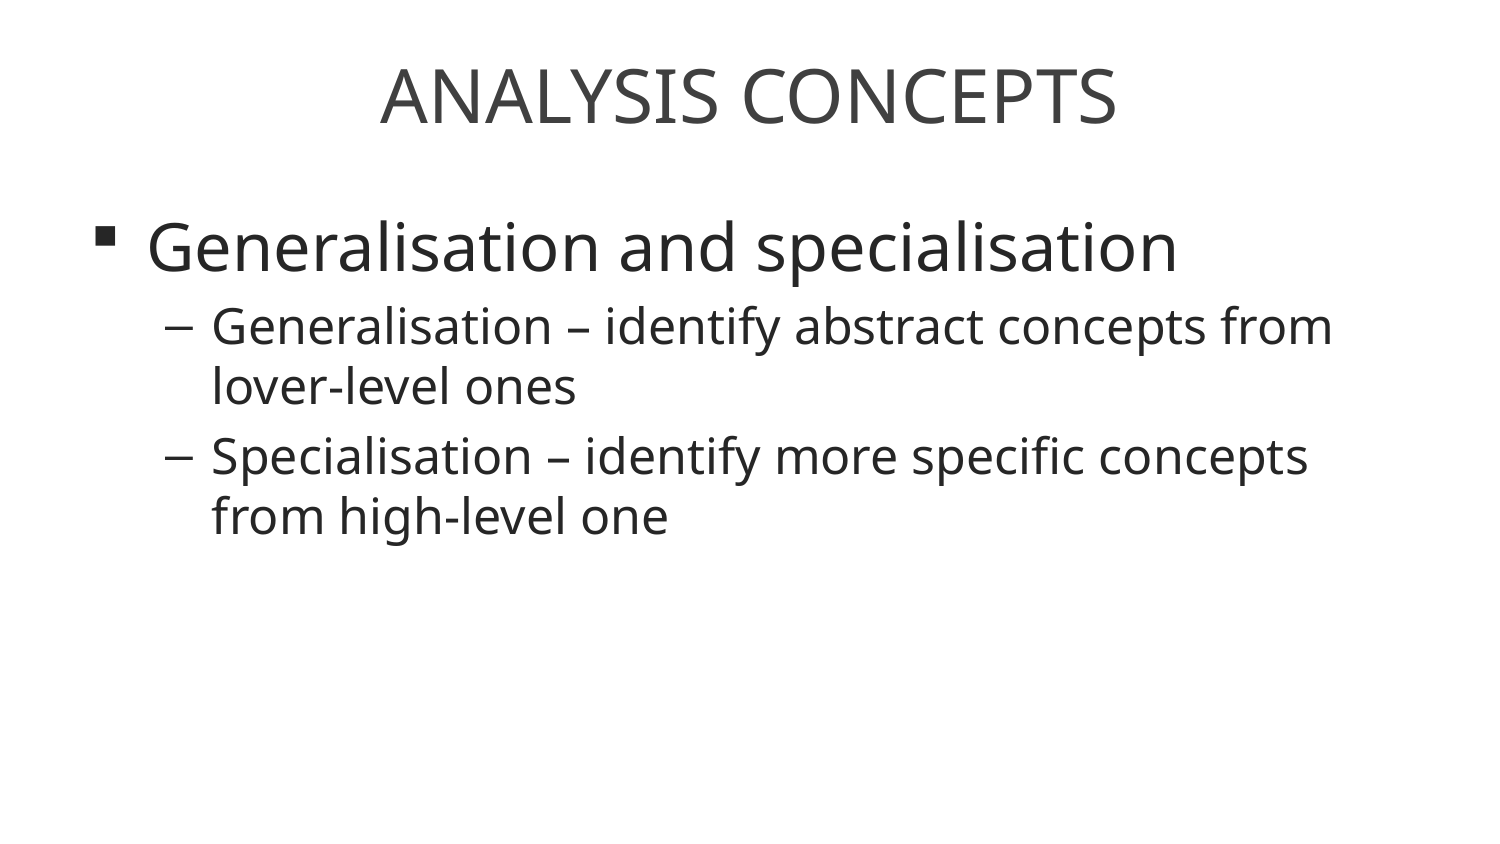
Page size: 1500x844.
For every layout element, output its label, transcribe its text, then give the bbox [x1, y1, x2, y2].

title Analysis concepts [75, 23, 1425, 164]
list Generalisation and specialisation Generalisation – identify abstract concepts from lover-level ones Specialisation – identify more specific concepts from high-level one [75, 196, 1425, 754]
